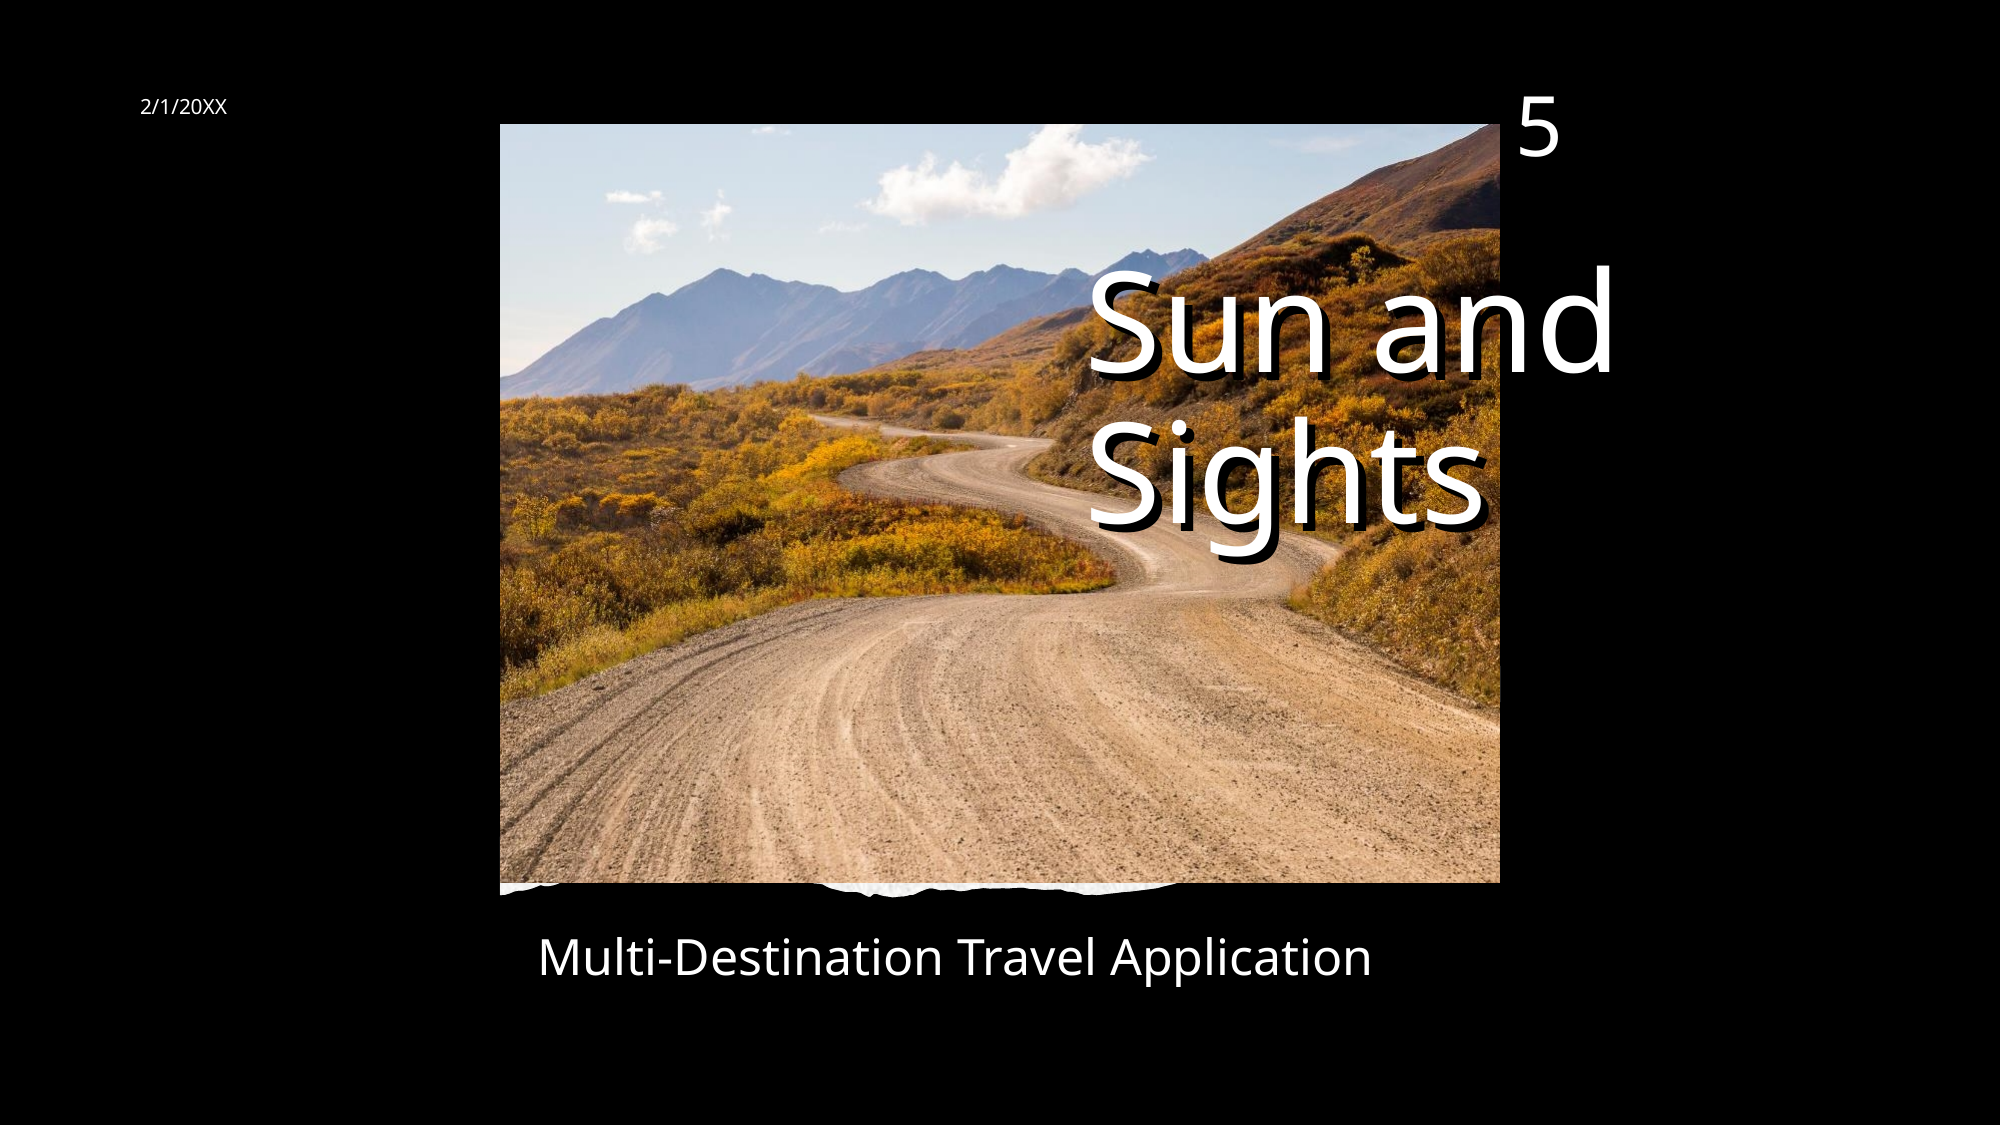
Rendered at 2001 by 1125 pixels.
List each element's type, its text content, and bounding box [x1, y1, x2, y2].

title Sun and Sights [1069, 243, 1939, 563]
picture [500, 125, 1500, 883]
text_box 2/1/20XX [125, 65, 626, 126]
list Multi-Destination Travel Application [499, 924, 1500, 1001]
text_box 4 [1500, 65, 1876, 191]
